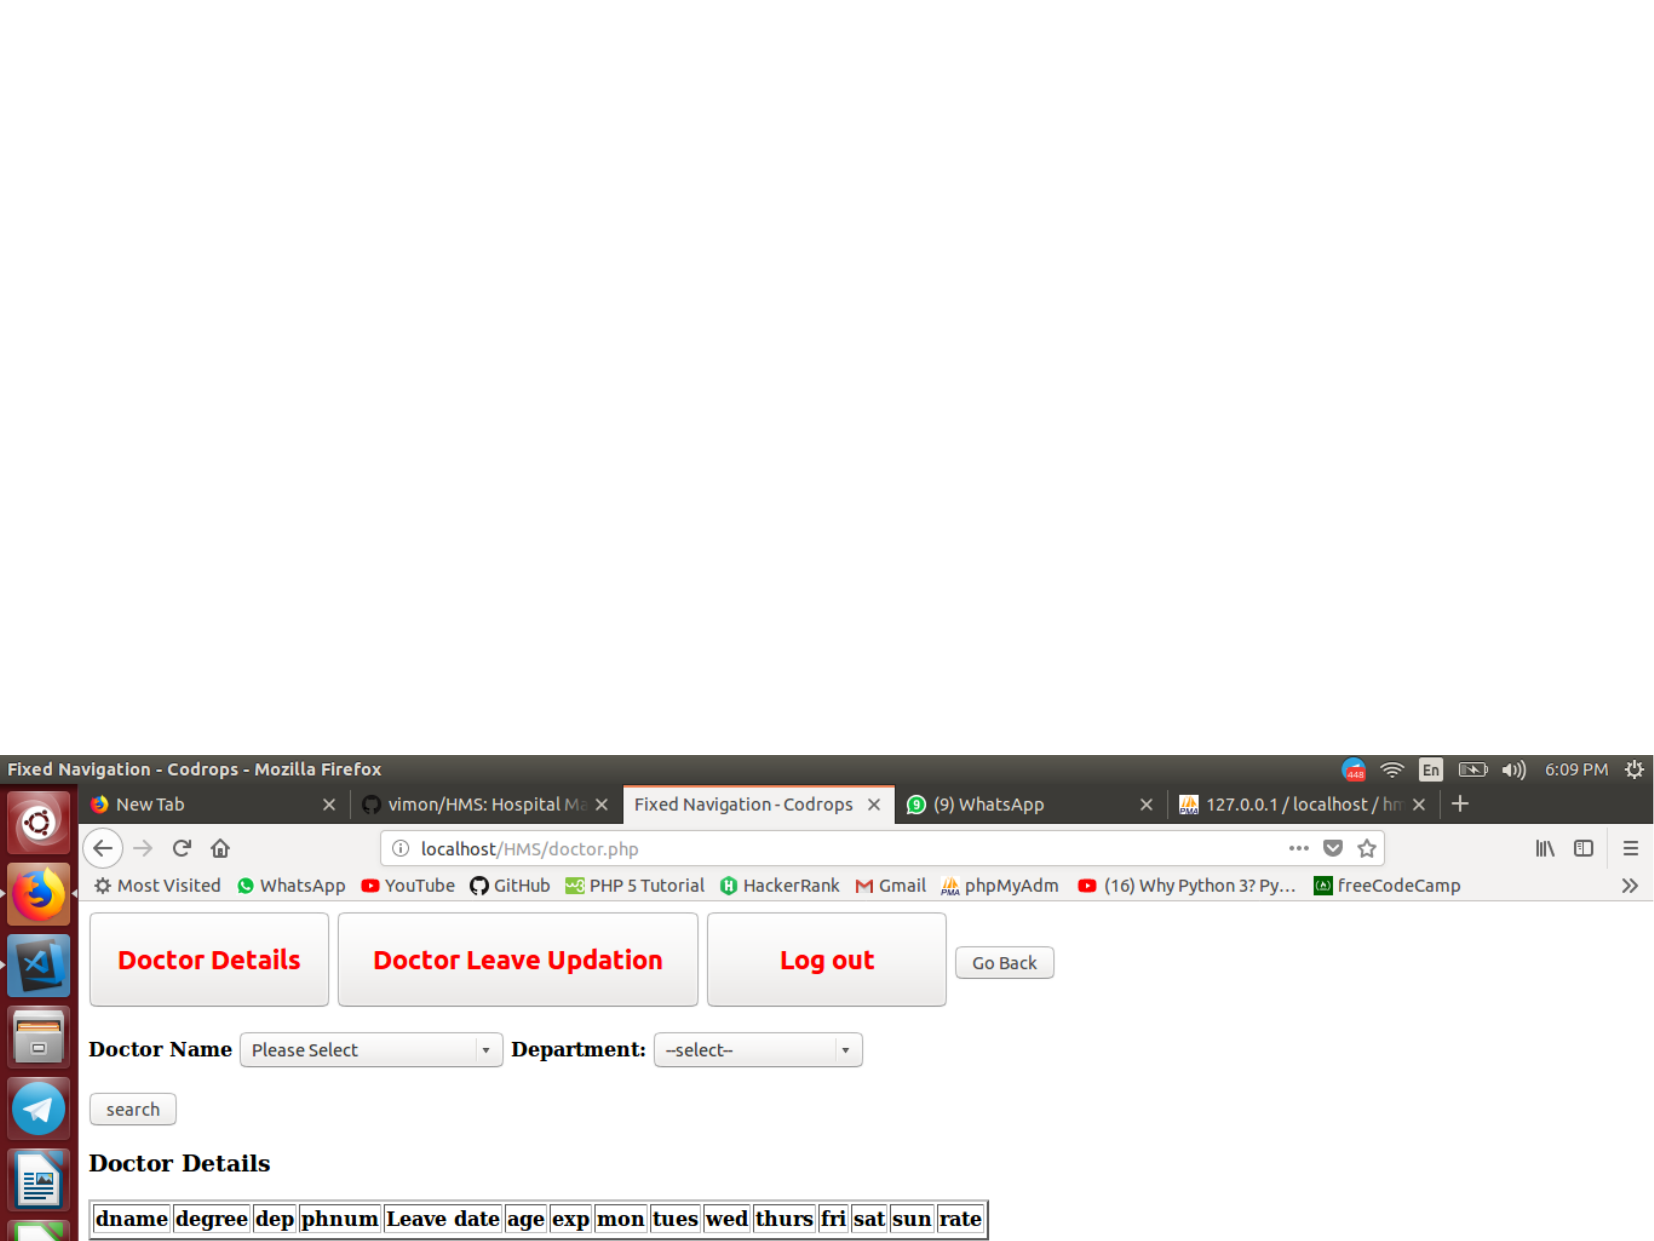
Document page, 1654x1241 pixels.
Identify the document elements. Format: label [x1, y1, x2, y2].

picture [0, 755, 1654, 1241]
